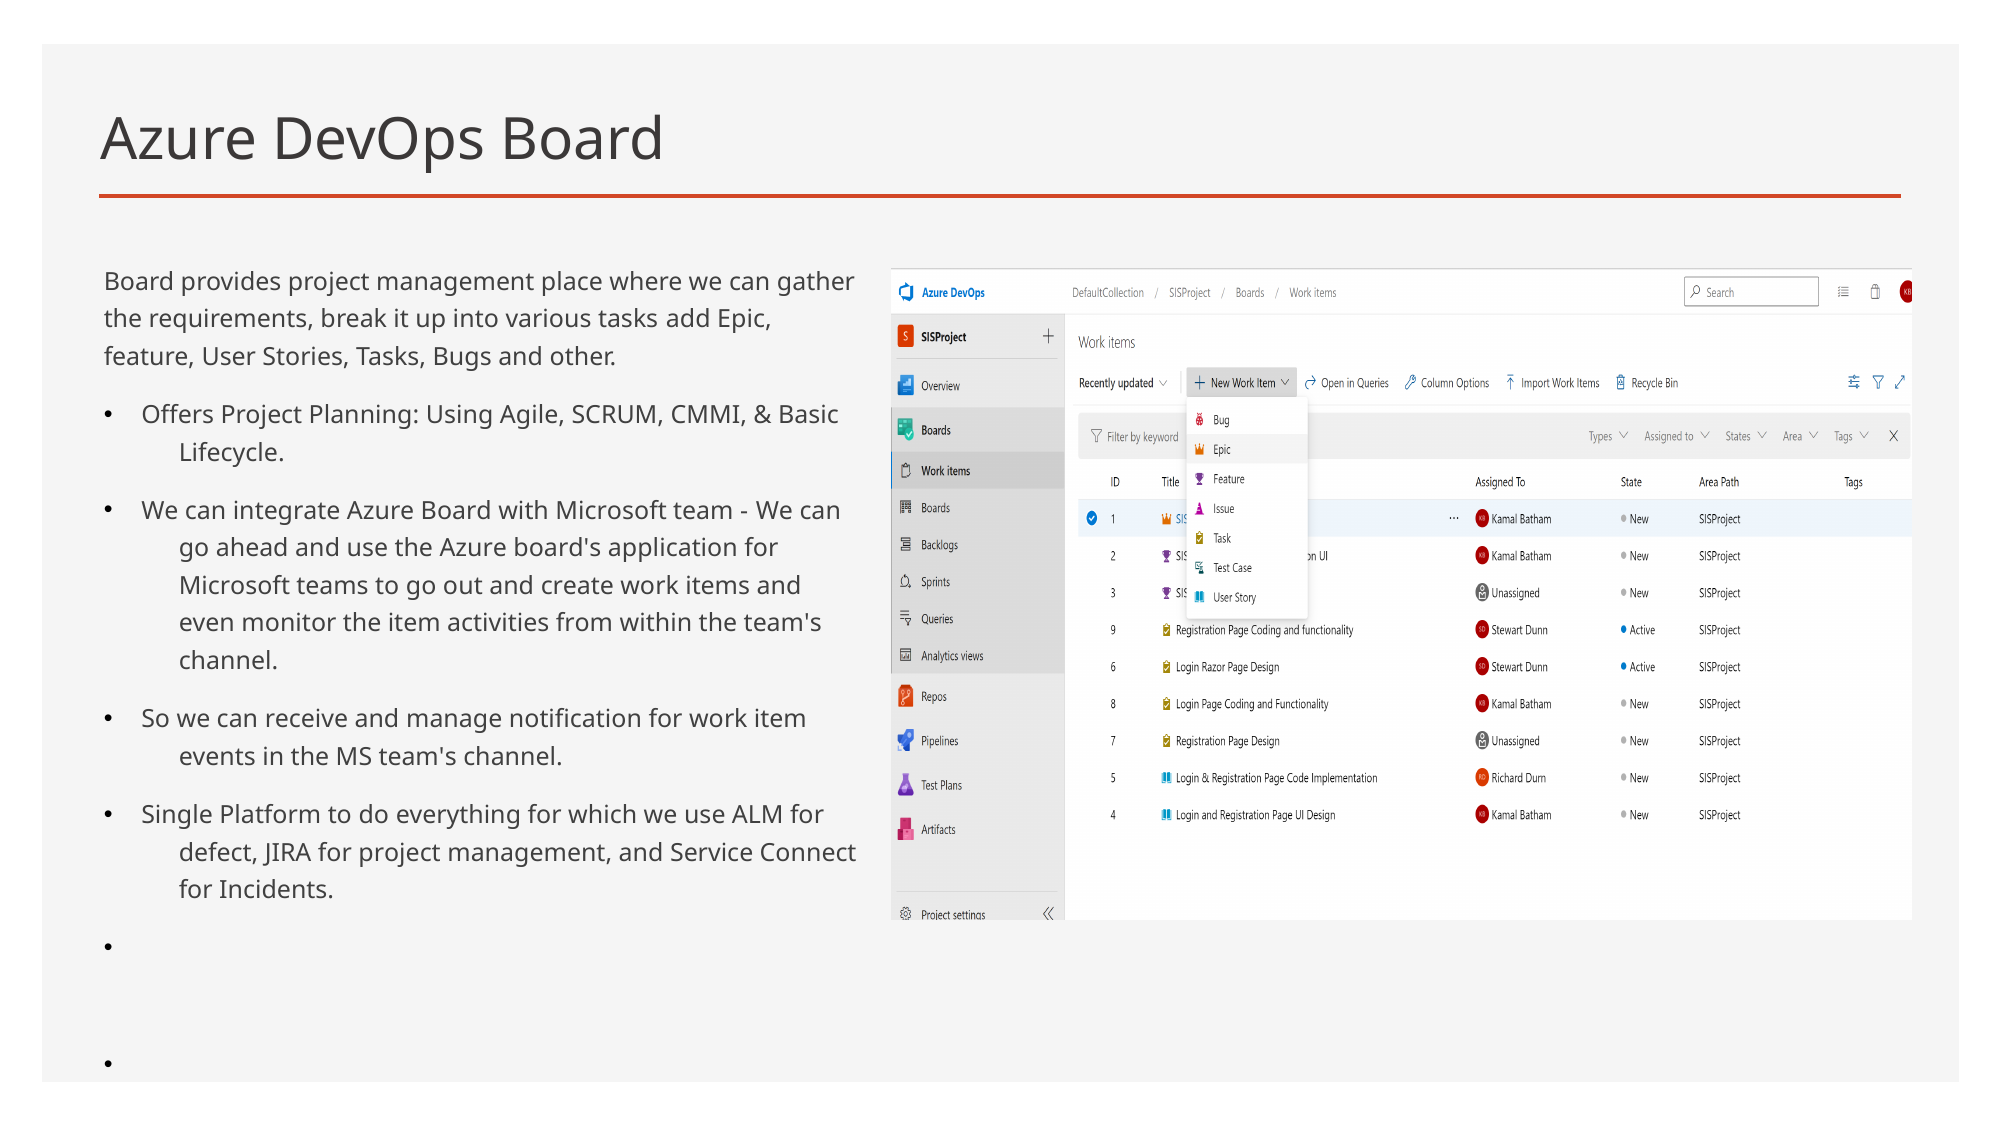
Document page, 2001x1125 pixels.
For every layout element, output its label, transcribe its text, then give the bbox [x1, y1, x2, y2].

picture [891, 268, 1912, 920]
title Azure DevOps Board [85, 73, 1214, 179]
text_box Board provides project management place where we can gather the requirements, break it up into various tasks add Epic, feature, User Stories, Tasks, Bugs and other. Offers Project Planning: Using Agile, SCRUM, CMMI, & Basic Lifecycle. We can integrate Azure Board with Microsoft team - We can go ahead and use the Azure board's application for Microsoft teams to go out and create work items and even monitor the item activities from within the team's channel. So we can receive and manage notification for work item events in the MS team's channel. Single Platform to do everything for which we use ALM for defect, JIRA for project management, and Service Connect for Incidents. [88, 250, 877, 1052]
